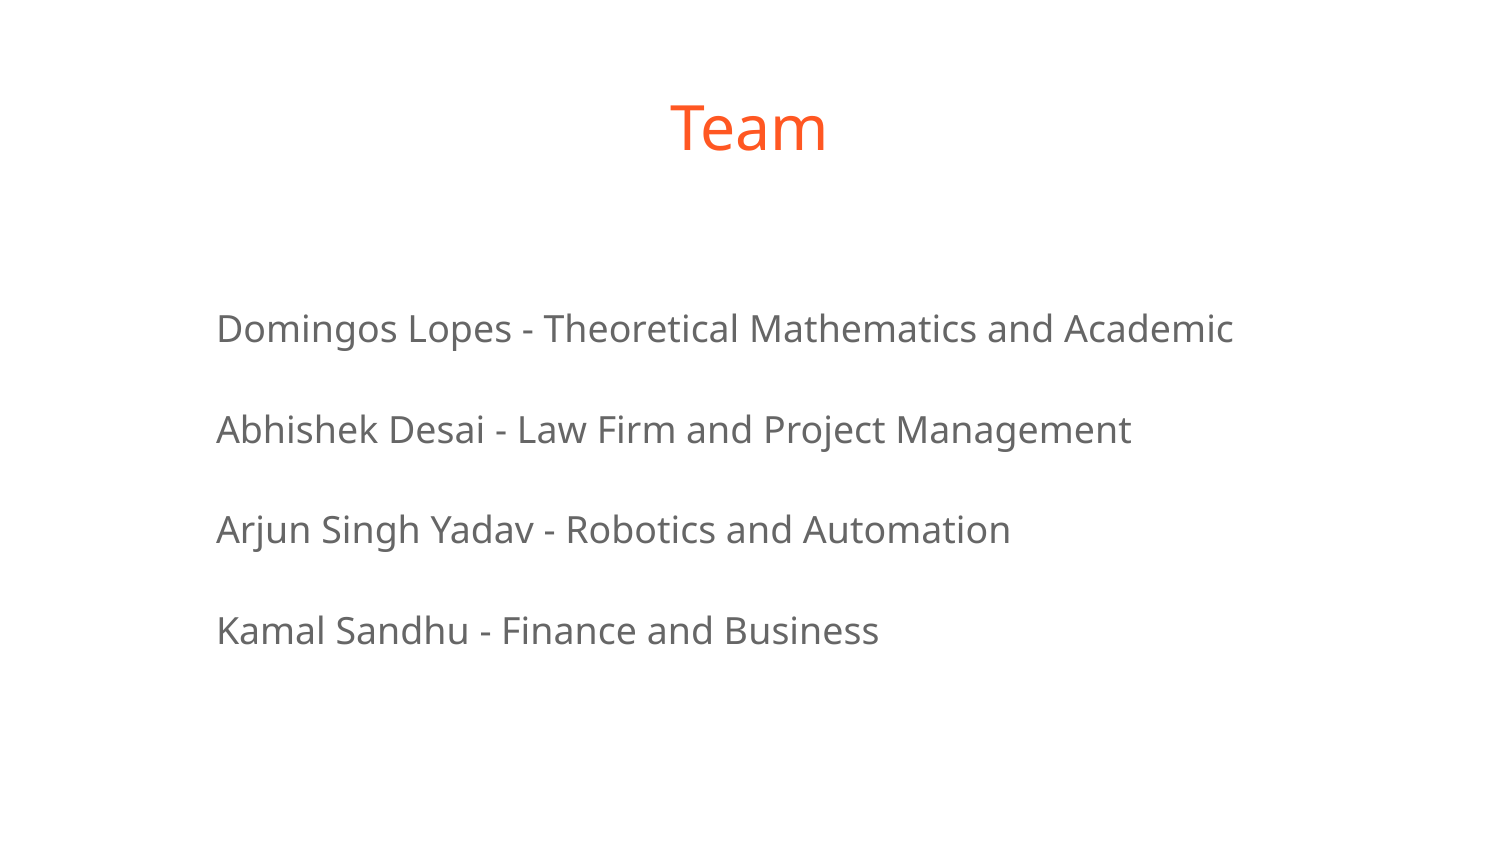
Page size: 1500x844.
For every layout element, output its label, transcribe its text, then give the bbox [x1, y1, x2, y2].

title Team [51, 72, 1449, 167]
list Domingos Lopes - Theoretical Mathematics and Academic Abhishek Desai - Law Firm and Project Management Arjun Singh Yadav - Robotics and Automation Kamal Sandhu - Finance and Business [51, 189, 1449, 750]
